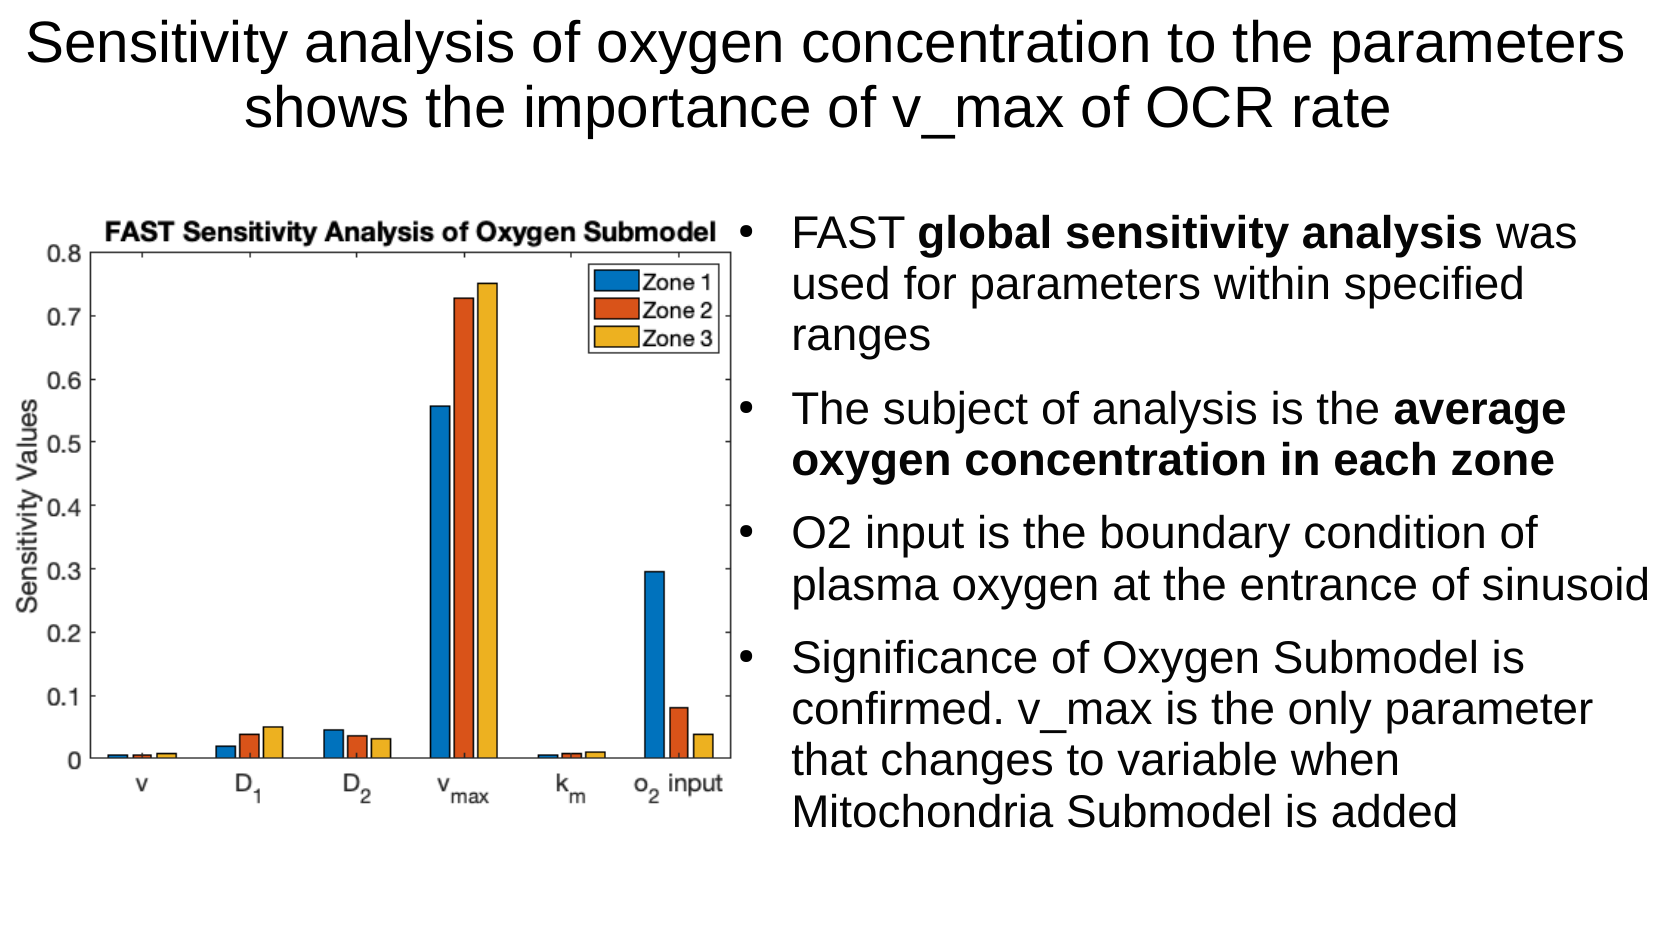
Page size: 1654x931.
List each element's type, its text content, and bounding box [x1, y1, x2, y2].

list FAST global sensitivity analysis was used for parameters within specified ranges The subject of analysis is the average oxygen concentration in each zone O2 input is the boundary condition of plasma oxygen at the entrance of sinusoid Significance of Oxygen Submodel is confirmed. v_max is the only parameter that changes to variable when Mitochondria Submodel is added [720, 206, 1654, 916]
picture [0, 206, 720, 827]
title Sensitivity analysis of oxygen concentration to the parameters shows the importance of v_max of OCR rate [0, 0, 1654, 178]
